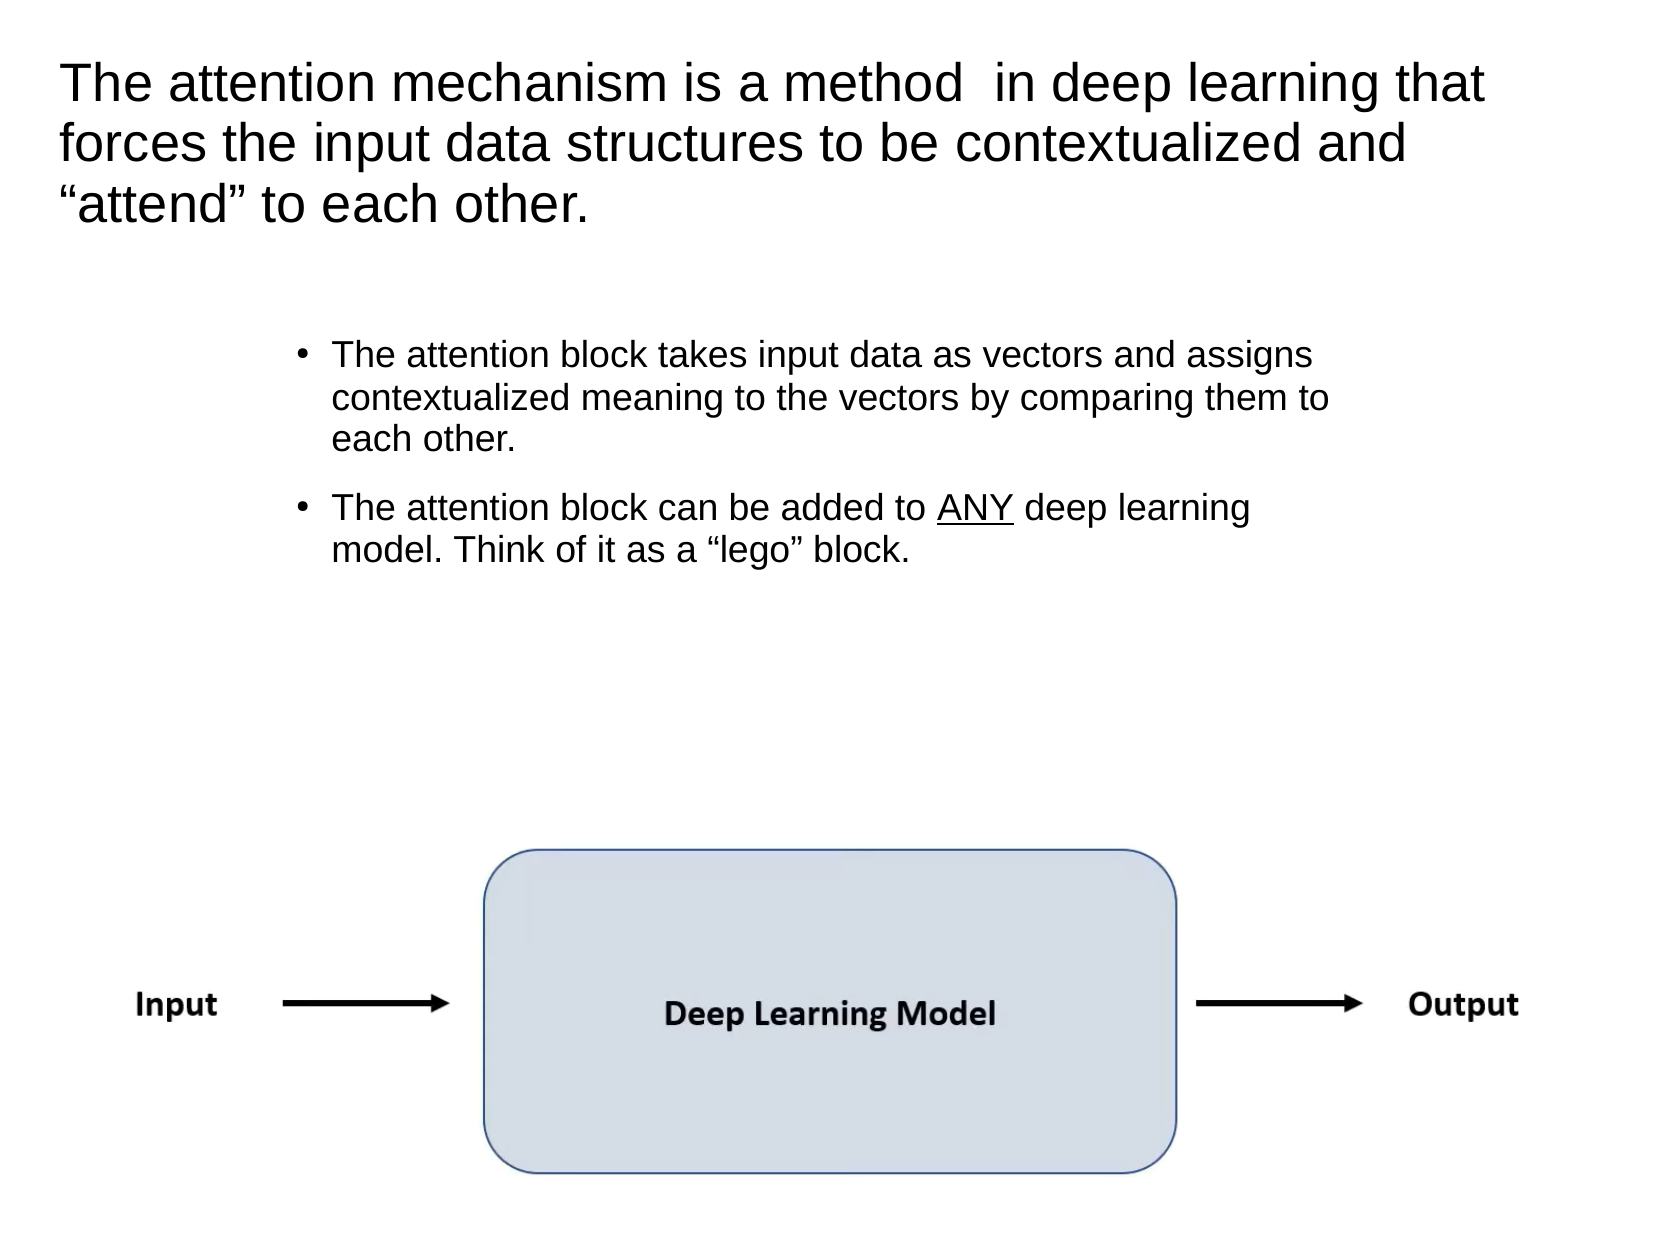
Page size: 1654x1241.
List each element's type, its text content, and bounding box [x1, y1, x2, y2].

text_box The attention block takes input data as vectors and assigns contextualized meaning to the vectors by comparing them to each other. The attention block can be added to ANY deep learning model. Think of it as a “lego” block. [281, 242, 1377, 579]
picture [68, 735, 1608, 1239]
text_box The attention mechanism is a method in deep learning that forces the input data structures to be contextualized and “attend” to each other. [45, 45, 1606, 242]
